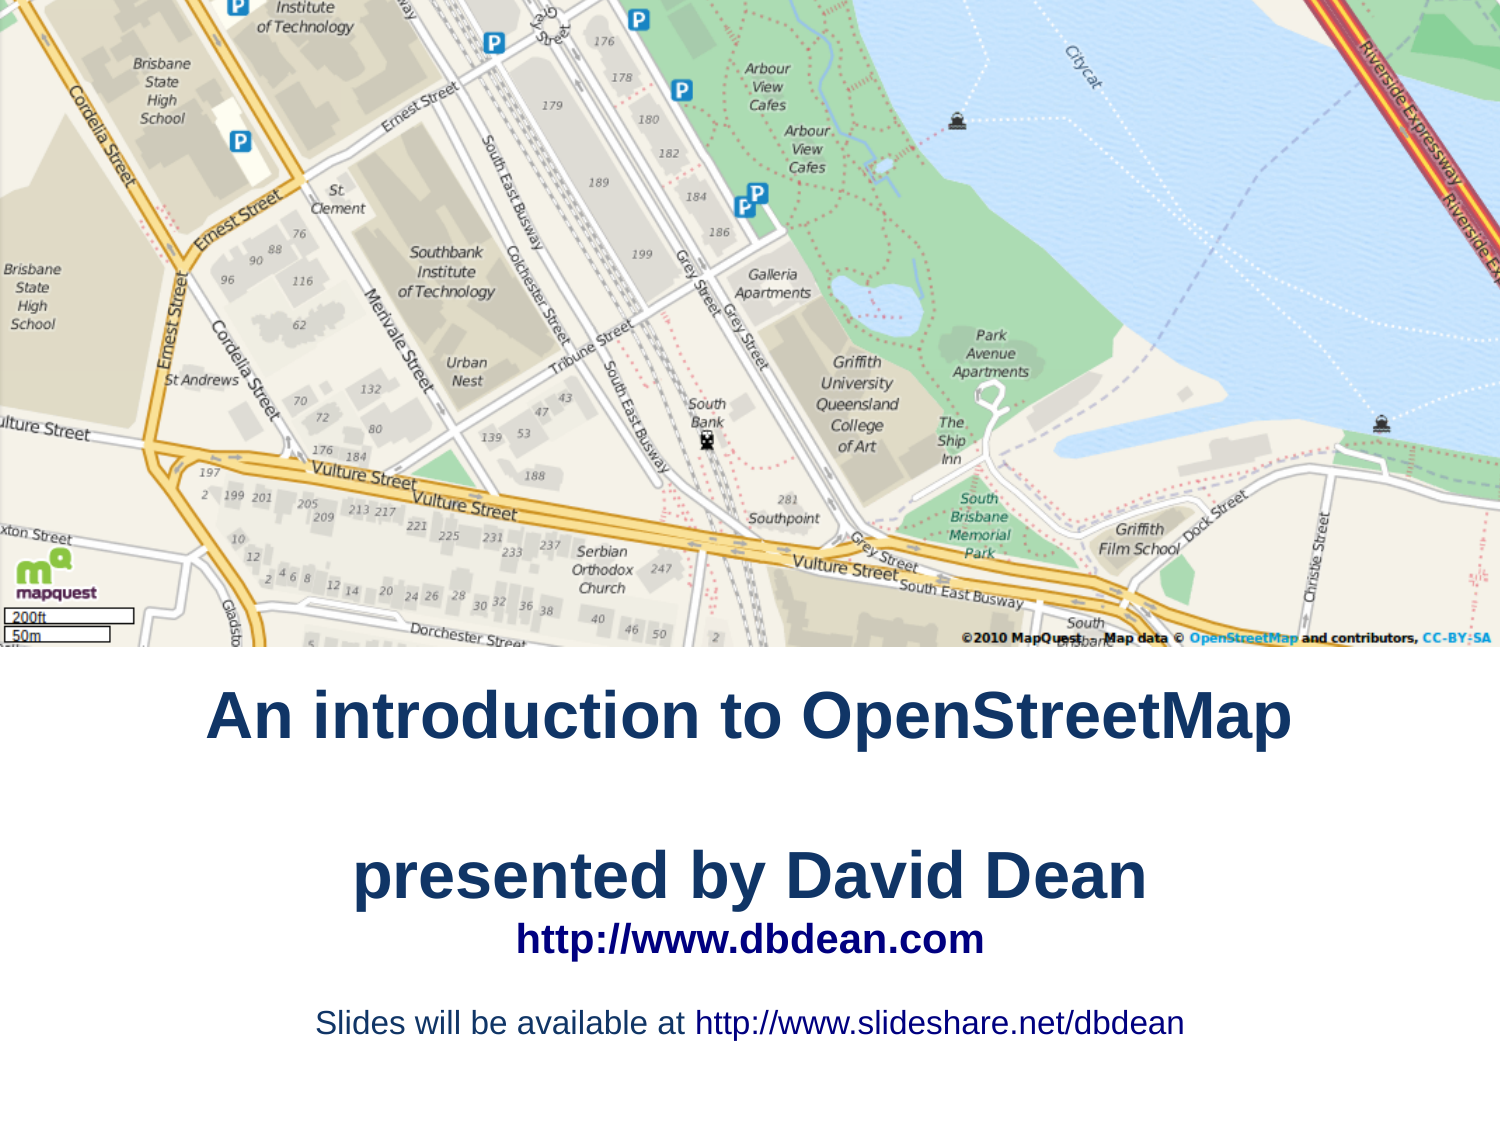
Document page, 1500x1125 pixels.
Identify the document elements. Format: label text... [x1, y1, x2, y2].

title An introduction to OpenStreetMap presented by David Dean http://www.dbdean.com Slides will be available at http://www.slideshare.net/dbdean [112, 649, 1388, 1063]
picture [0, 0, 1500, 647]
